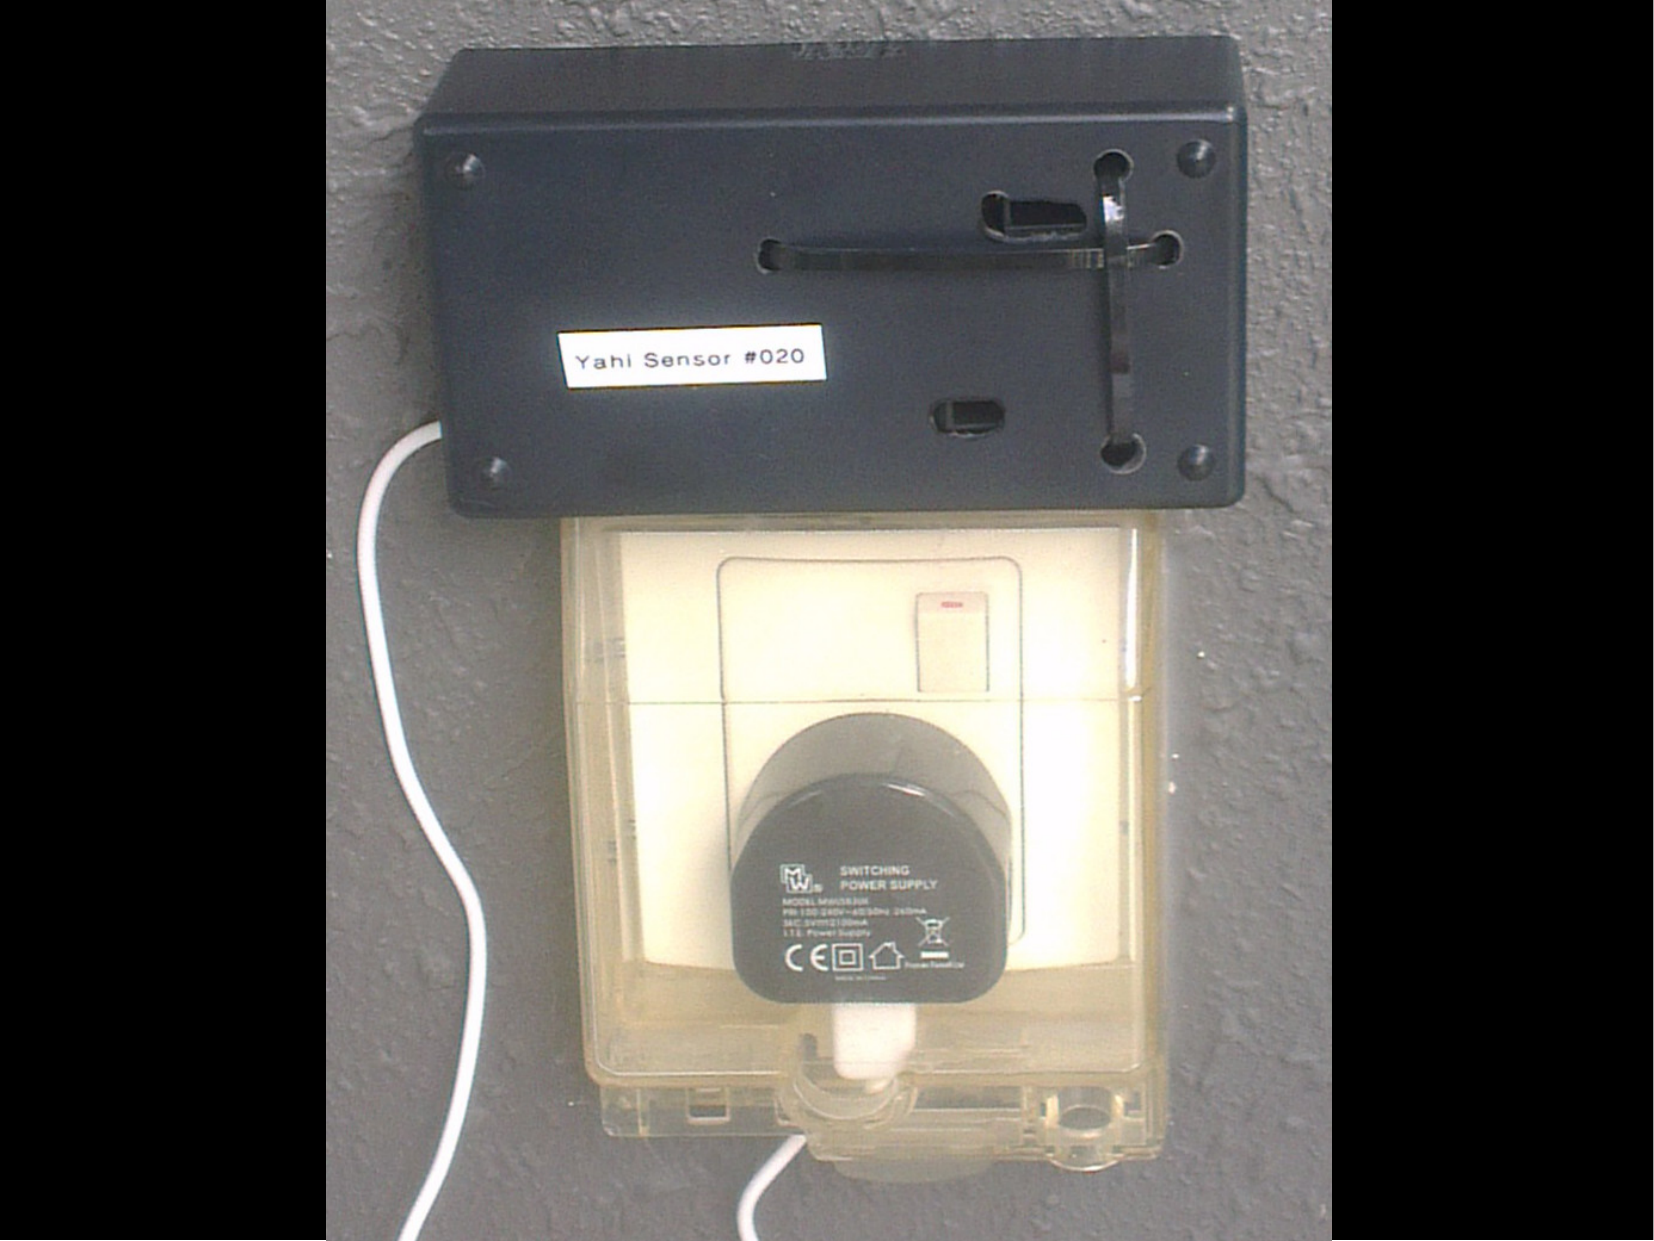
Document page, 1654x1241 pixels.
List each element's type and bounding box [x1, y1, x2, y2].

picture [326, 0, 1332, 1241]
